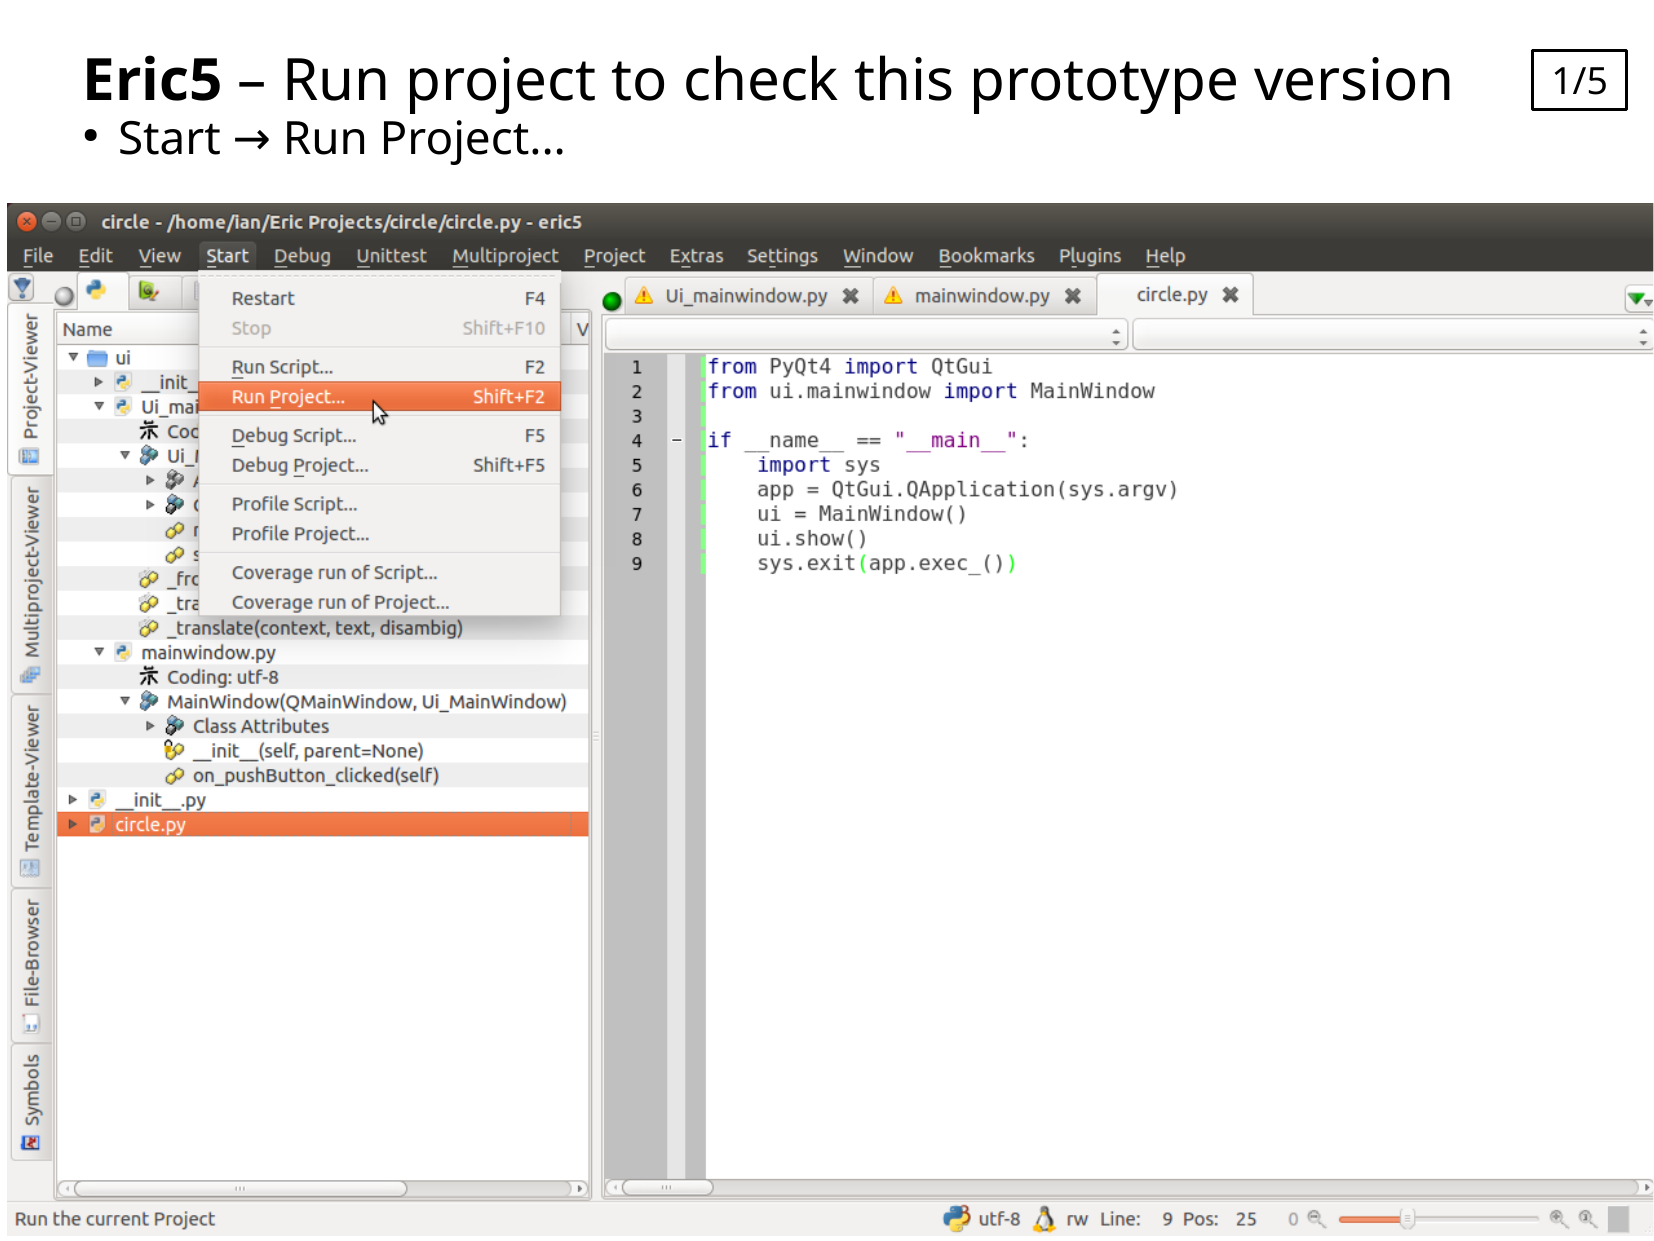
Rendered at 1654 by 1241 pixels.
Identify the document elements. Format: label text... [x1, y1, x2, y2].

title Eric5 – Run project to check this prototype version [82, 39, 1571, 94]
text_box 1/5 [1532, 50, 1627, 110]
picture [7, 203, 1654, 1236]
text_box Start → Run Project... [82, 94, 1571, 180]
